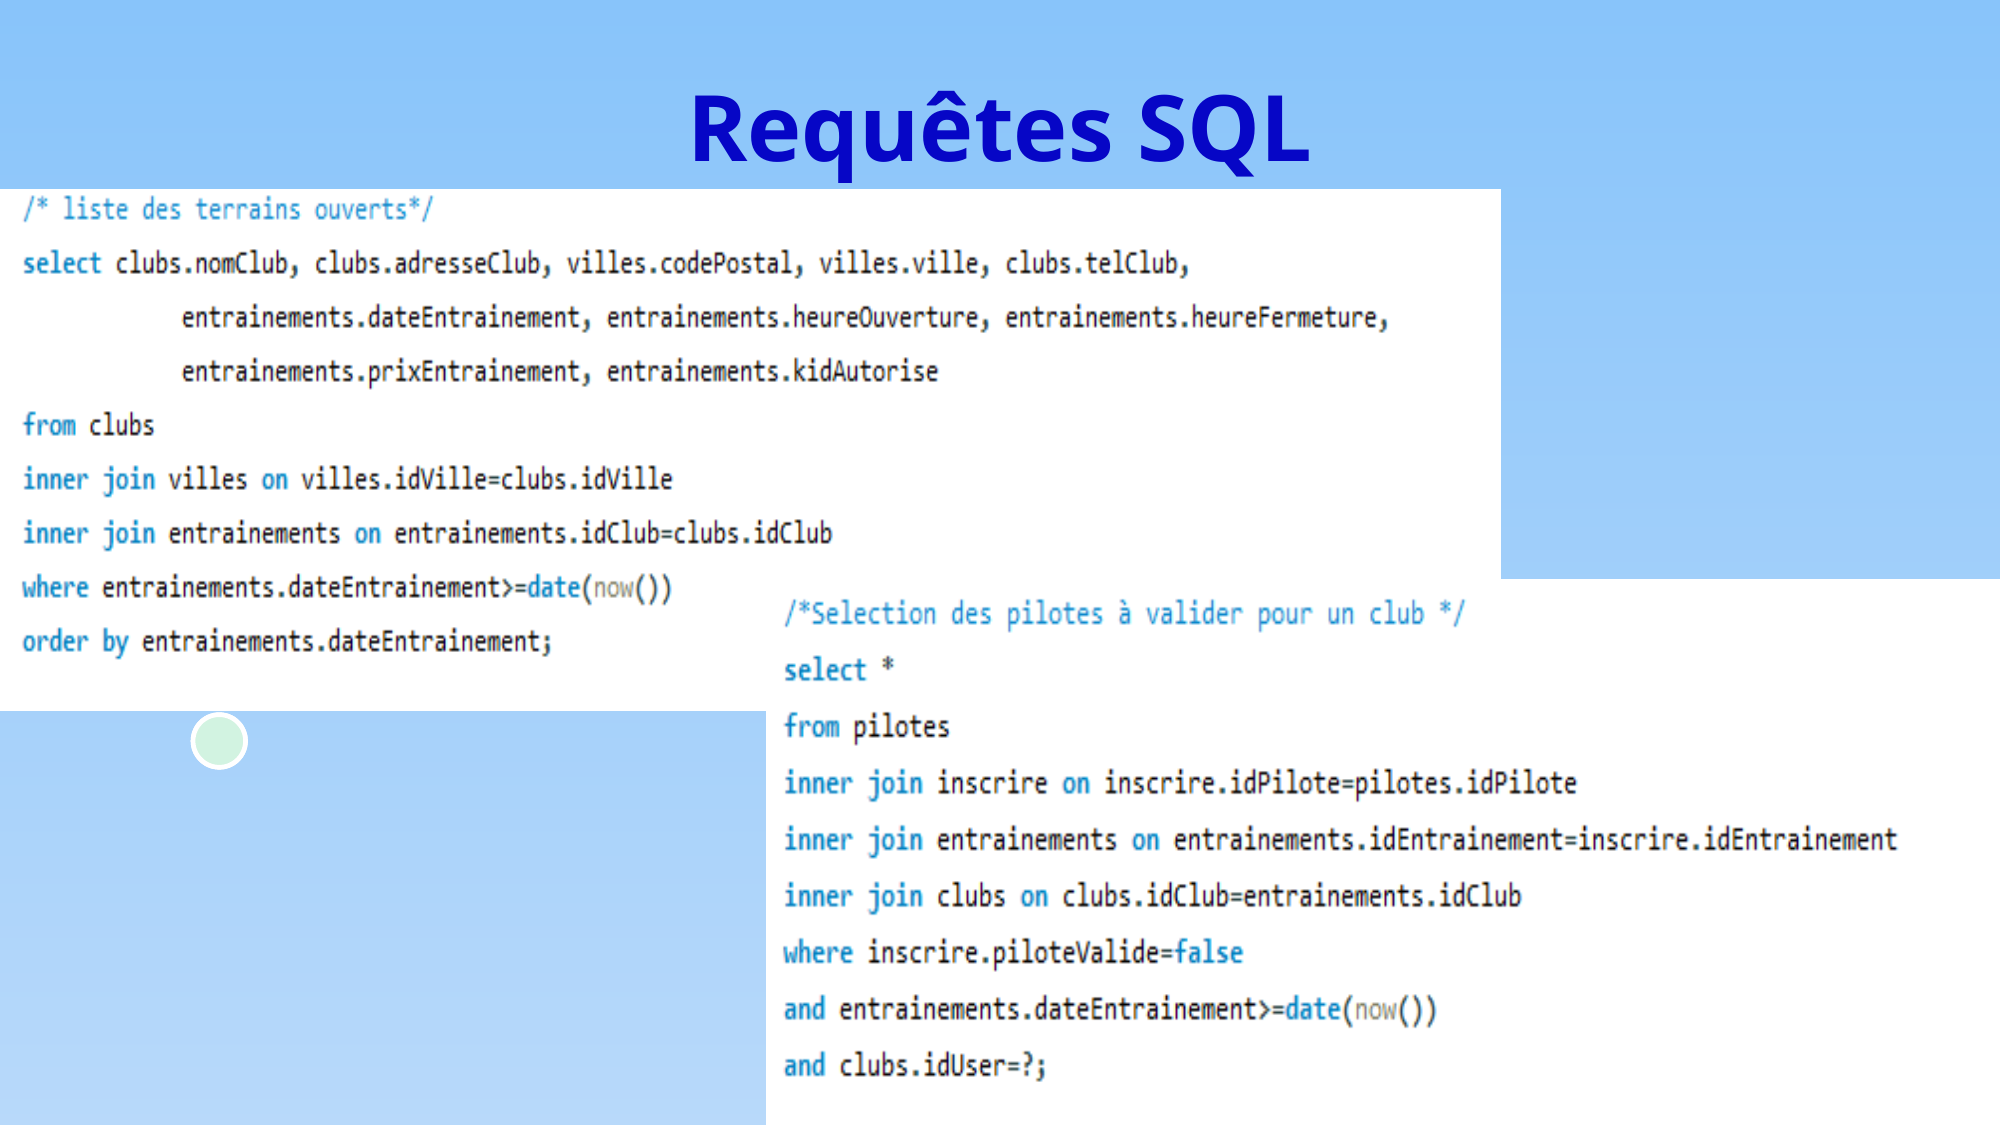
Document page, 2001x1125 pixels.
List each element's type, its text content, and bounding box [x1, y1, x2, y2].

text_box [1501, 190, 2000, 579]
text_box [0, 711, 766, 1125]
picture [0, 189, 2000, 1125]
text_box Requêtes SQL [0, 0, 2000, 190]
